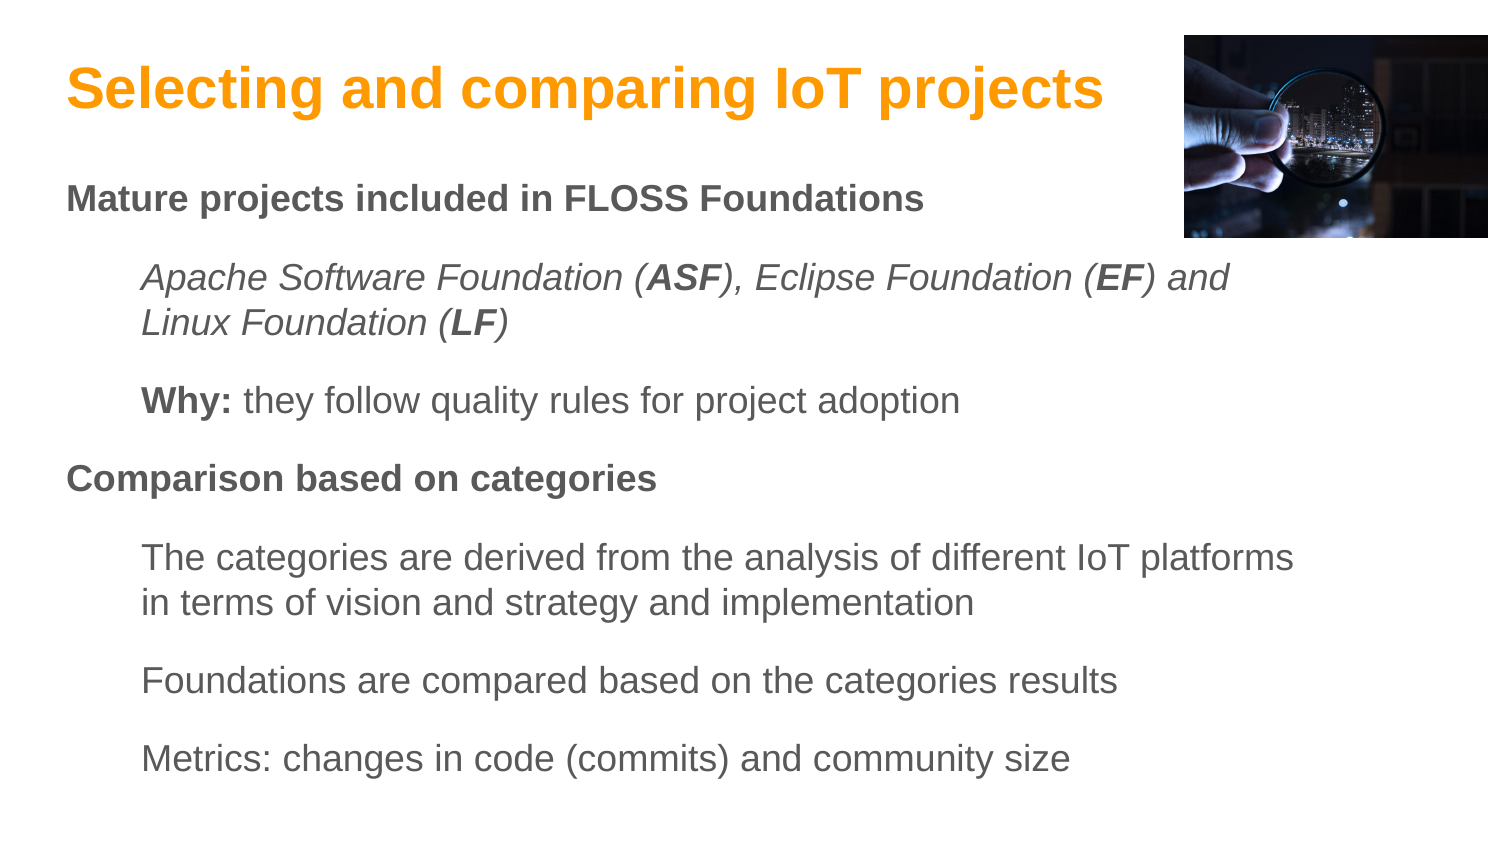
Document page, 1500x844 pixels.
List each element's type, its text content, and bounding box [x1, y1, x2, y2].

picture [1184, 35, 1488, 238]
list Mature projects included in FLOSS Foundations Apache Software Foundation (ASF), Eclipse Foundation (EF) and Linux Foundation (LF) Why: they follow quality rules for project adoption Comparison based on categories The categories are derived from the analysis of different IoT platforms in terms of vision and strategy and implementation Foundations are compared based on the categories results Metrics: changes in code (commits) and community size [51, 159, 1335, 761]
title Selecting and comparing IoT projects [51, 35, 1184, 130]
